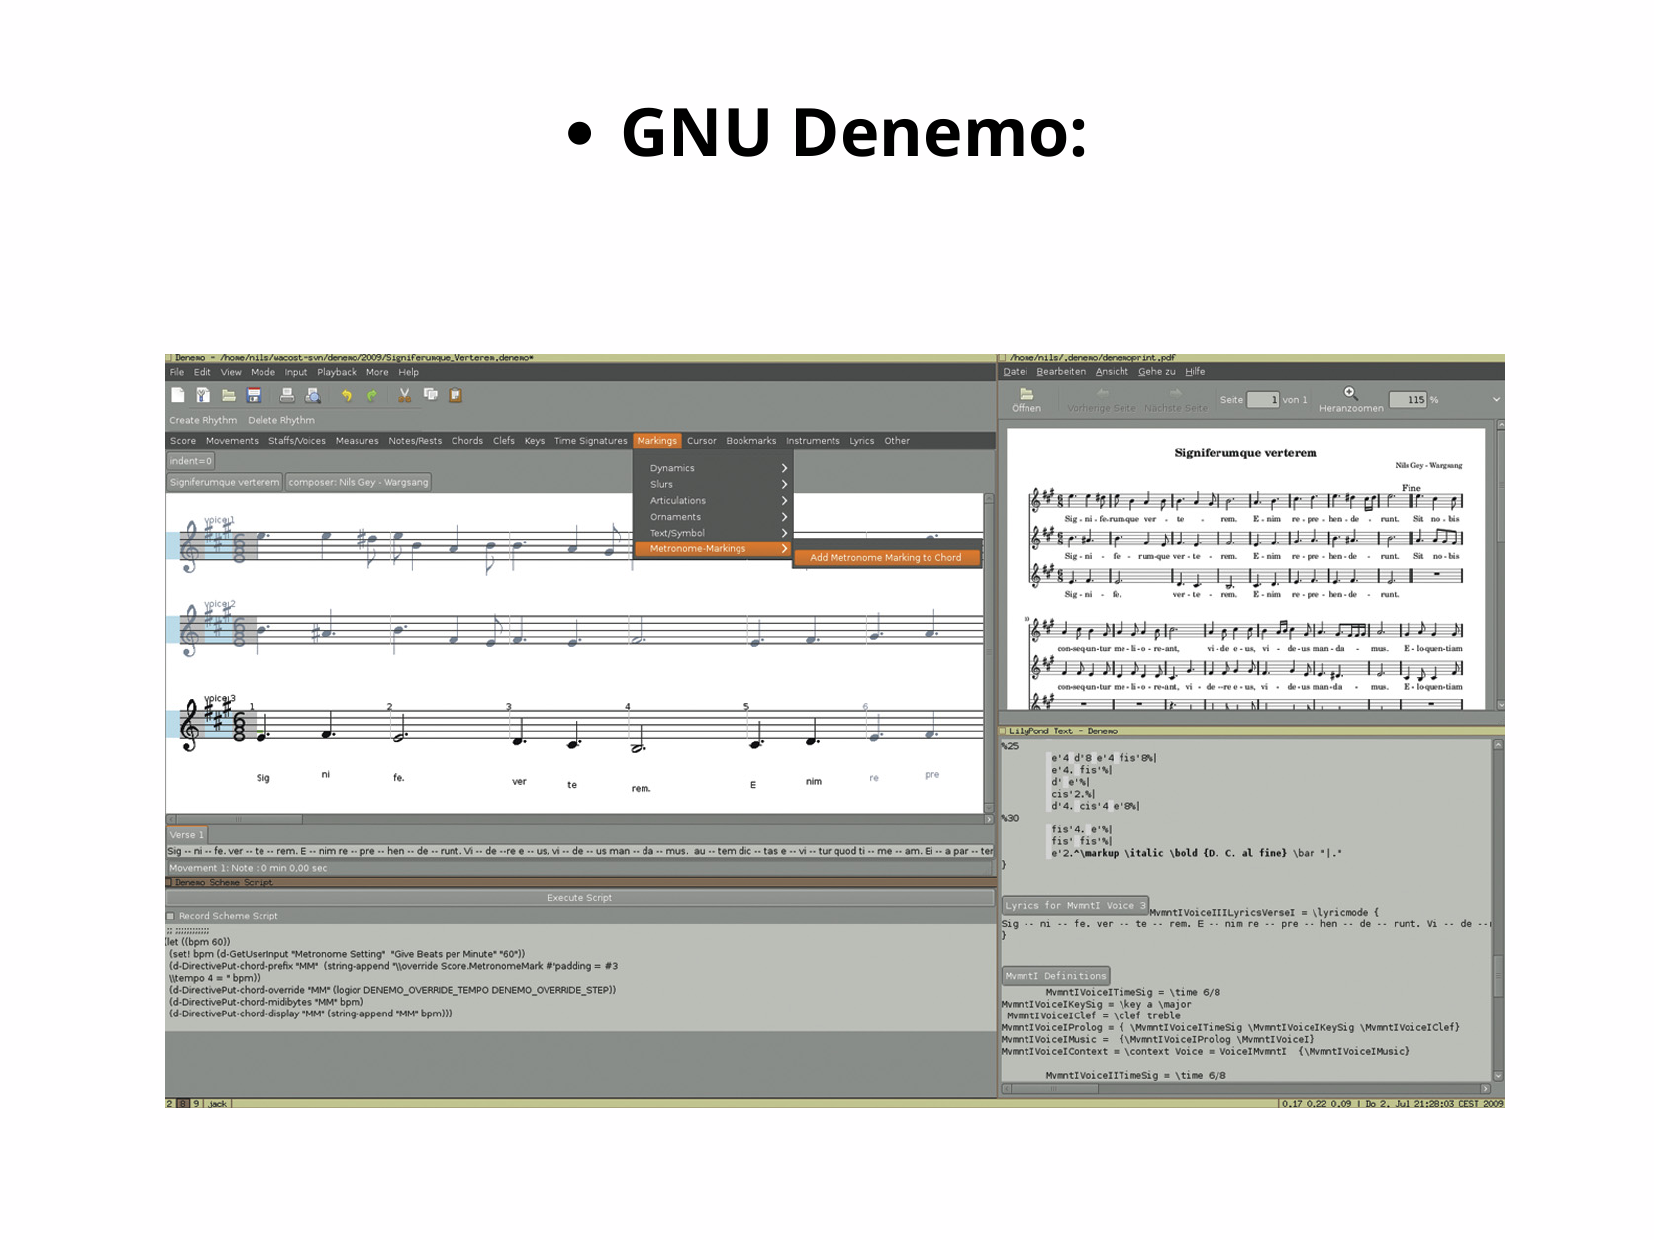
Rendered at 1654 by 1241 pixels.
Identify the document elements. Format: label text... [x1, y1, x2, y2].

picture [165, 354, 1505, 1108]
list GNU Denemo: [82, 82, 1571, 1158]
